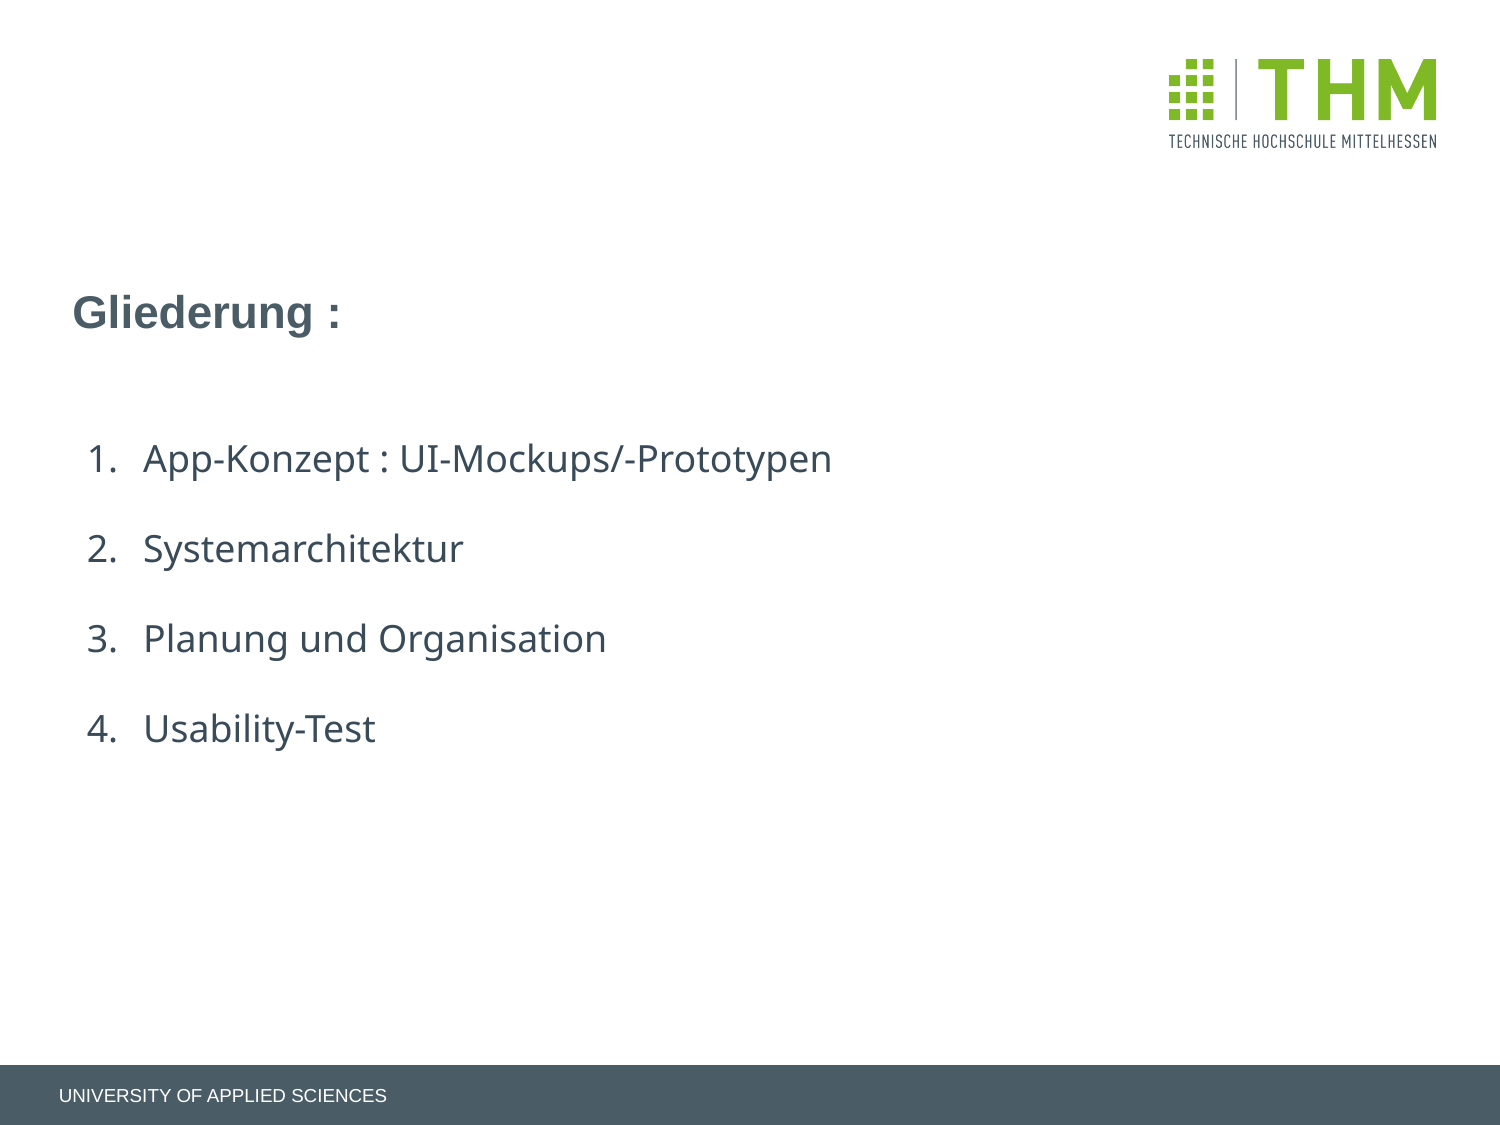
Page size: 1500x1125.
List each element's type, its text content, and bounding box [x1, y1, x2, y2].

list App-Konzept : UI-Mockups/-Prototypen Systemarchitektur Planung und Organisation Usability-Test [53, 375, 1451, 1123]
title Gliederung : [57, 239, 1456, 329]
picture [1169, 59, 1436, 148]
